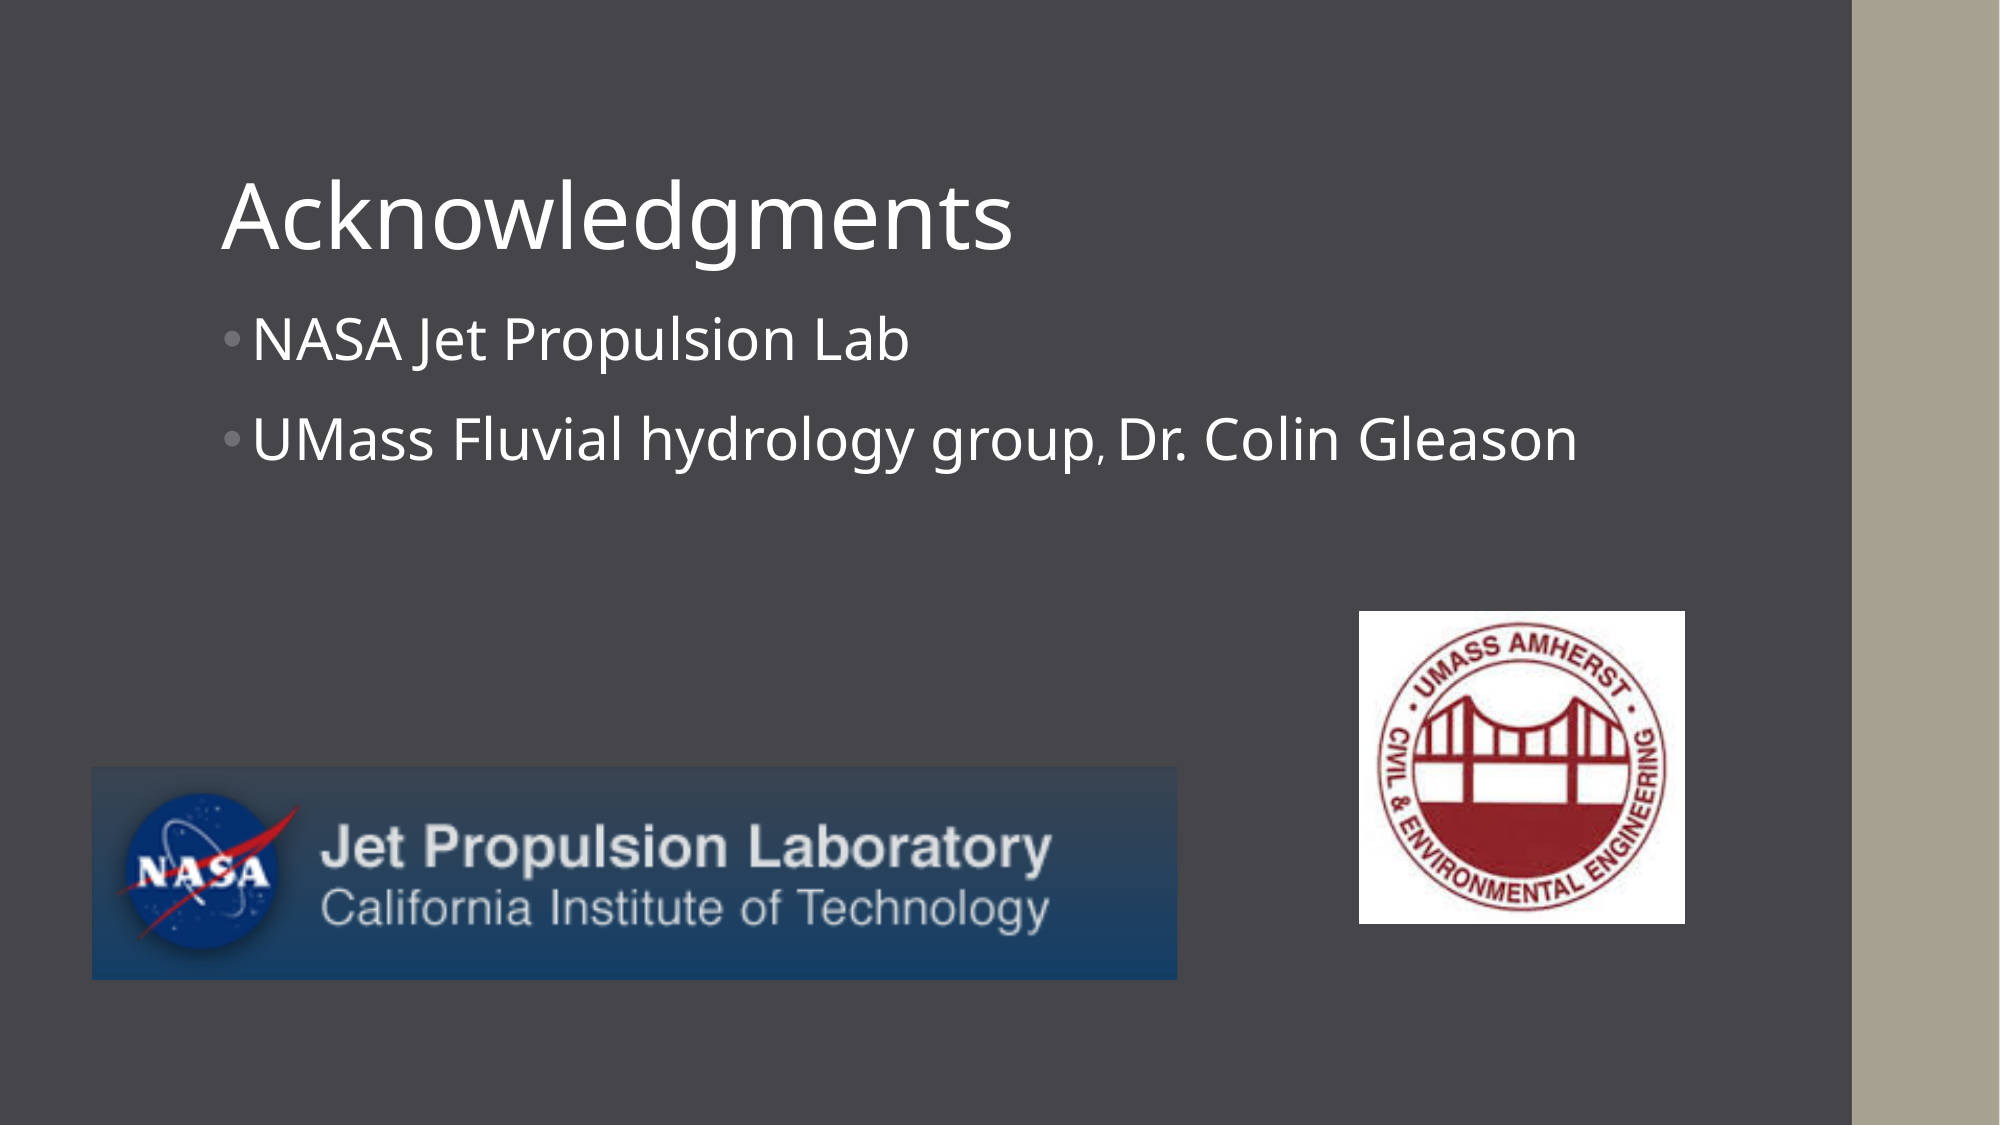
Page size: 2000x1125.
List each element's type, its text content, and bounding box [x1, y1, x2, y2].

picture [1359, 611, 1685, 924]
title Acknowledgments [206, 60, 1797, 278]
picture [92, 767, 1178, 980]
list NASA Jet Propulsion Lab UMass Fluvial hydrology group, Dr. Colin Gleason [206, 299, 1617, 1014]
